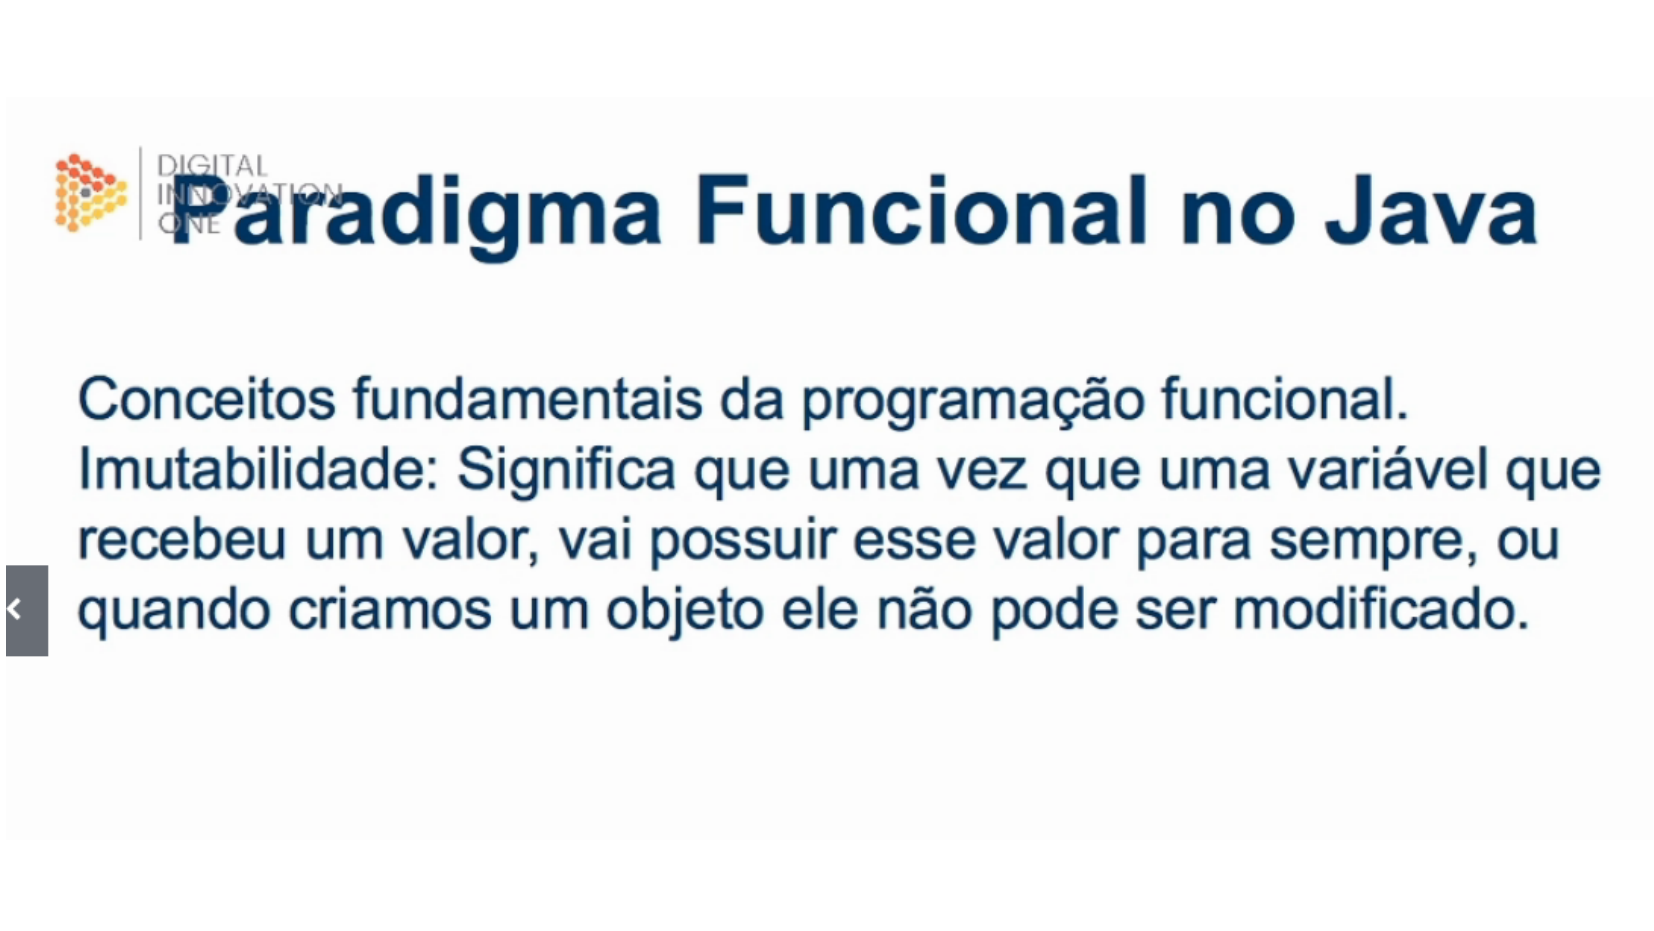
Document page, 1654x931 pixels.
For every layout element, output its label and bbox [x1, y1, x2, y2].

picture [6, 97, 1654, 841]
